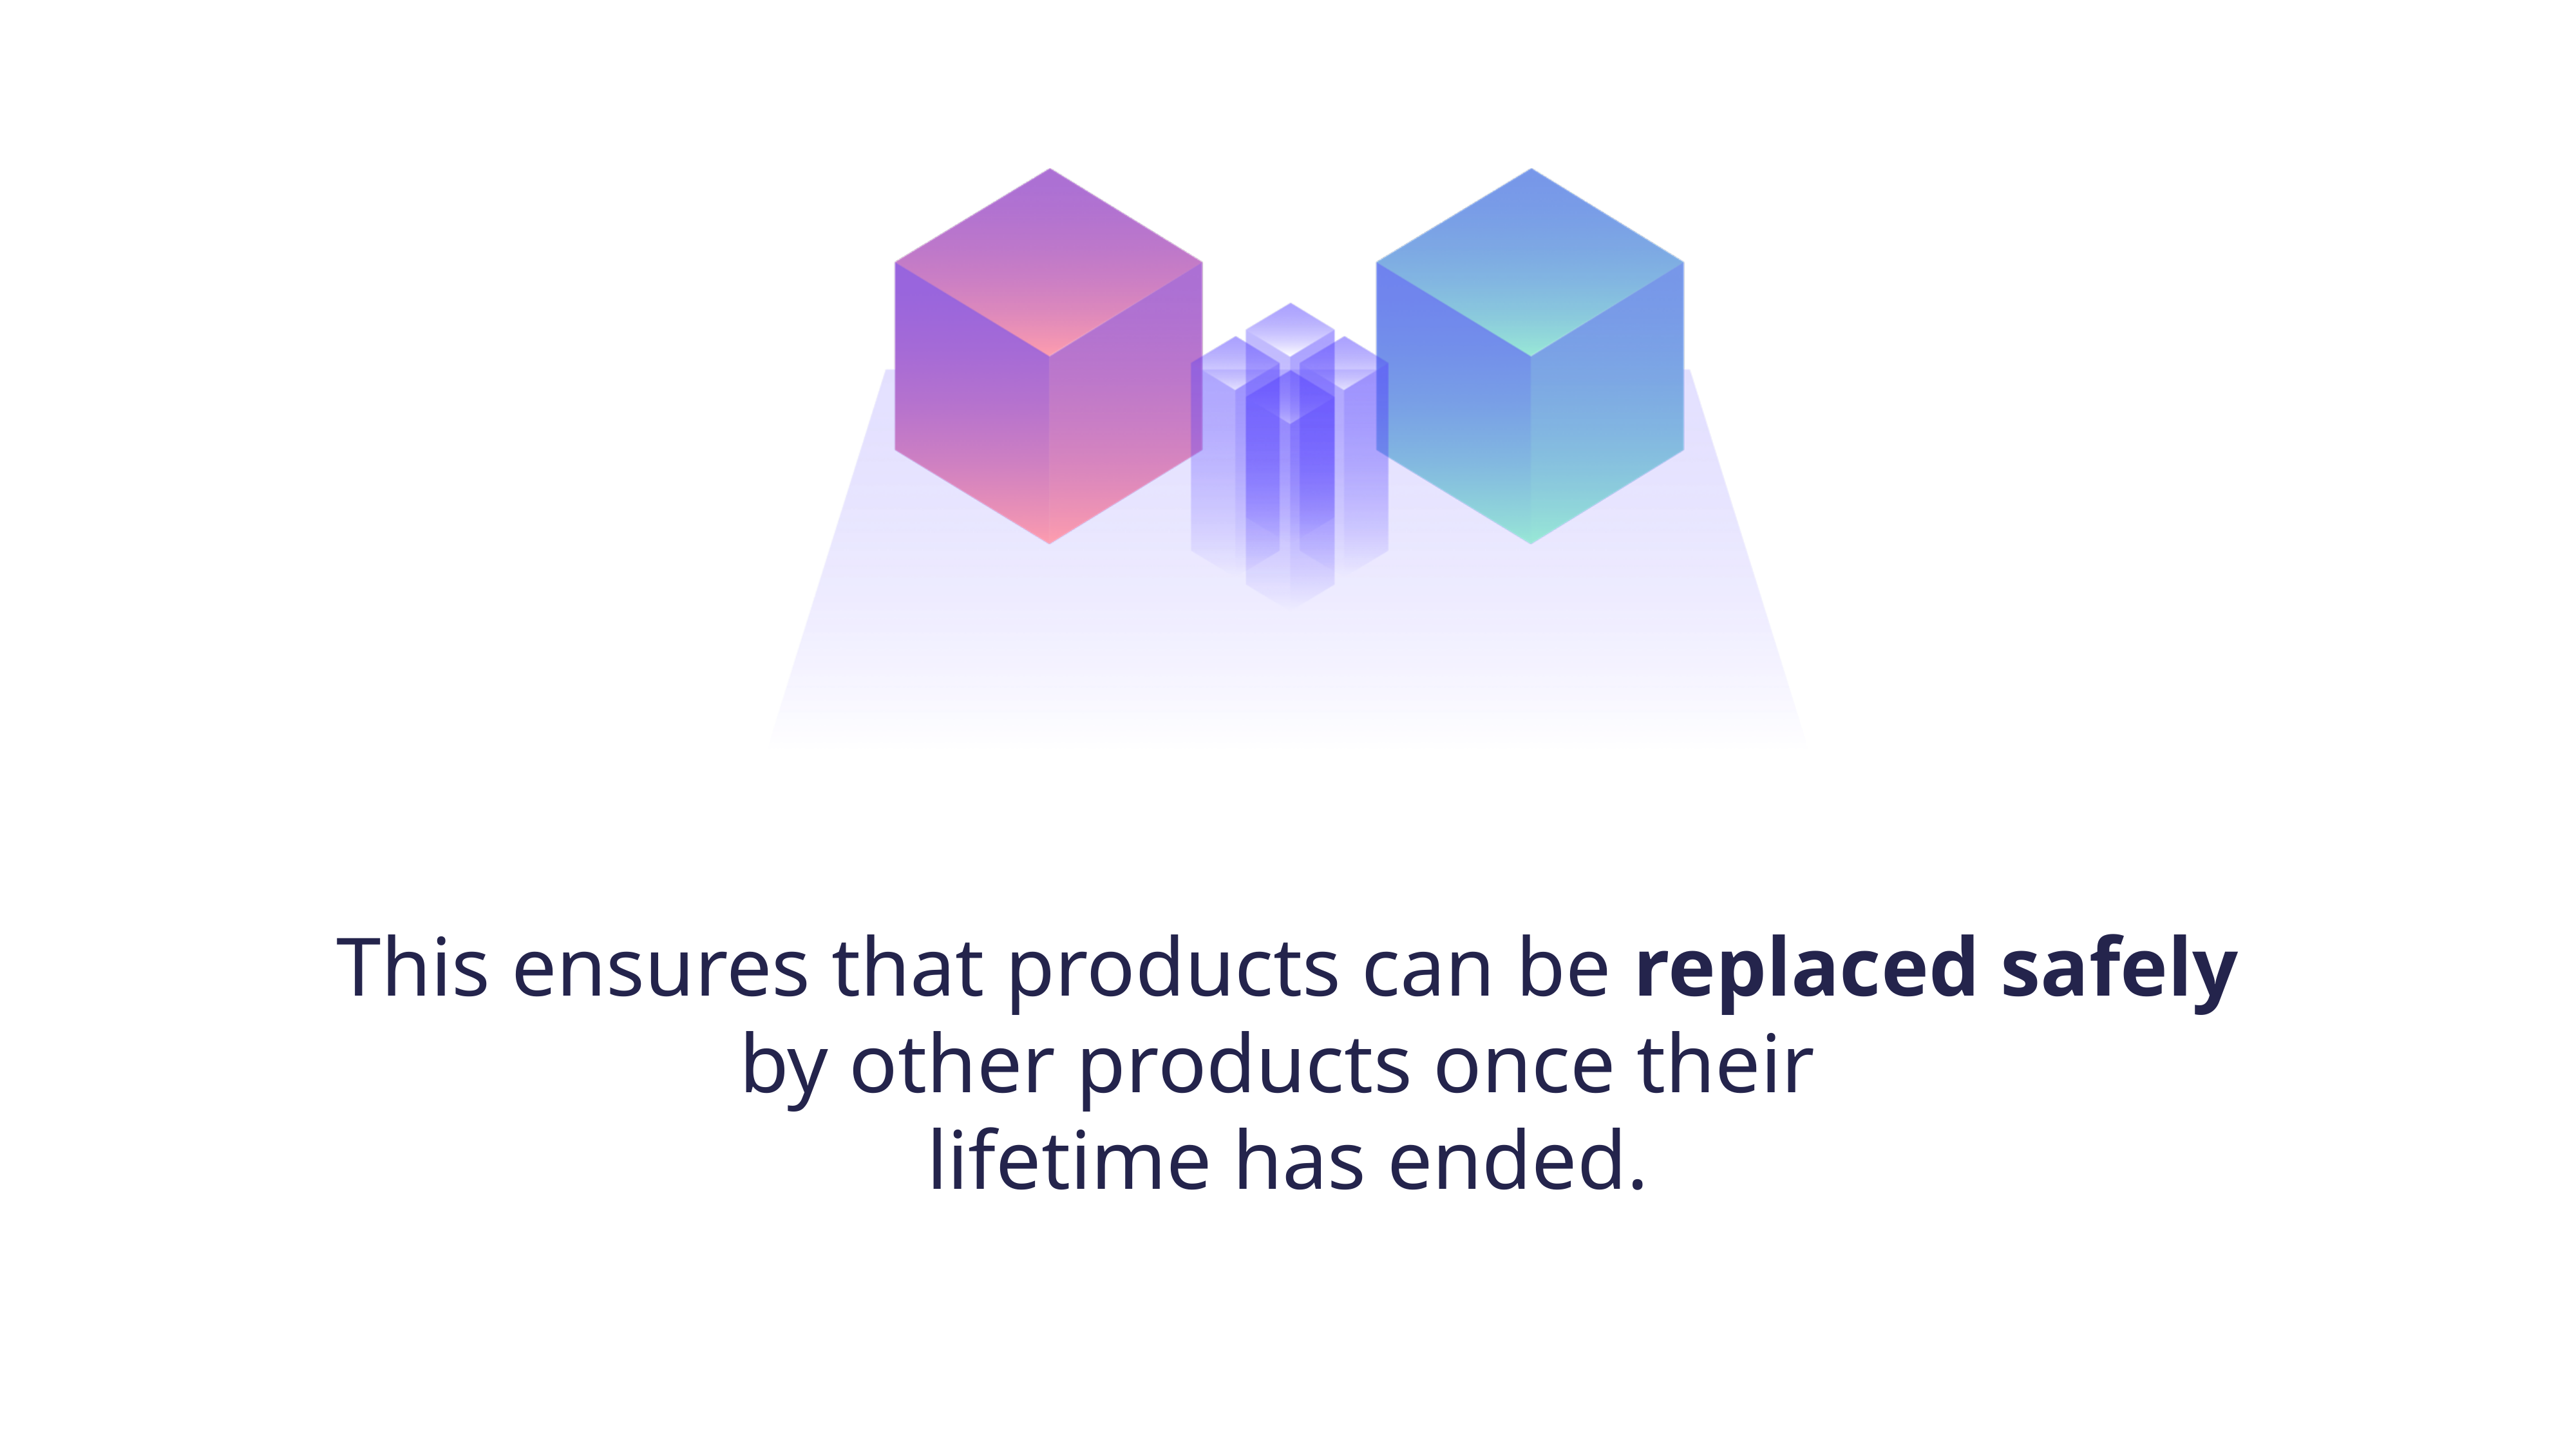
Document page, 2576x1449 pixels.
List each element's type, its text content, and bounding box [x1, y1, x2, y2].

text_box This ensures that products can be replaced safely by other products once their lifetime has ended. [301, 775, 2275, 1345]
picture [766, 168, 1810, 753]
